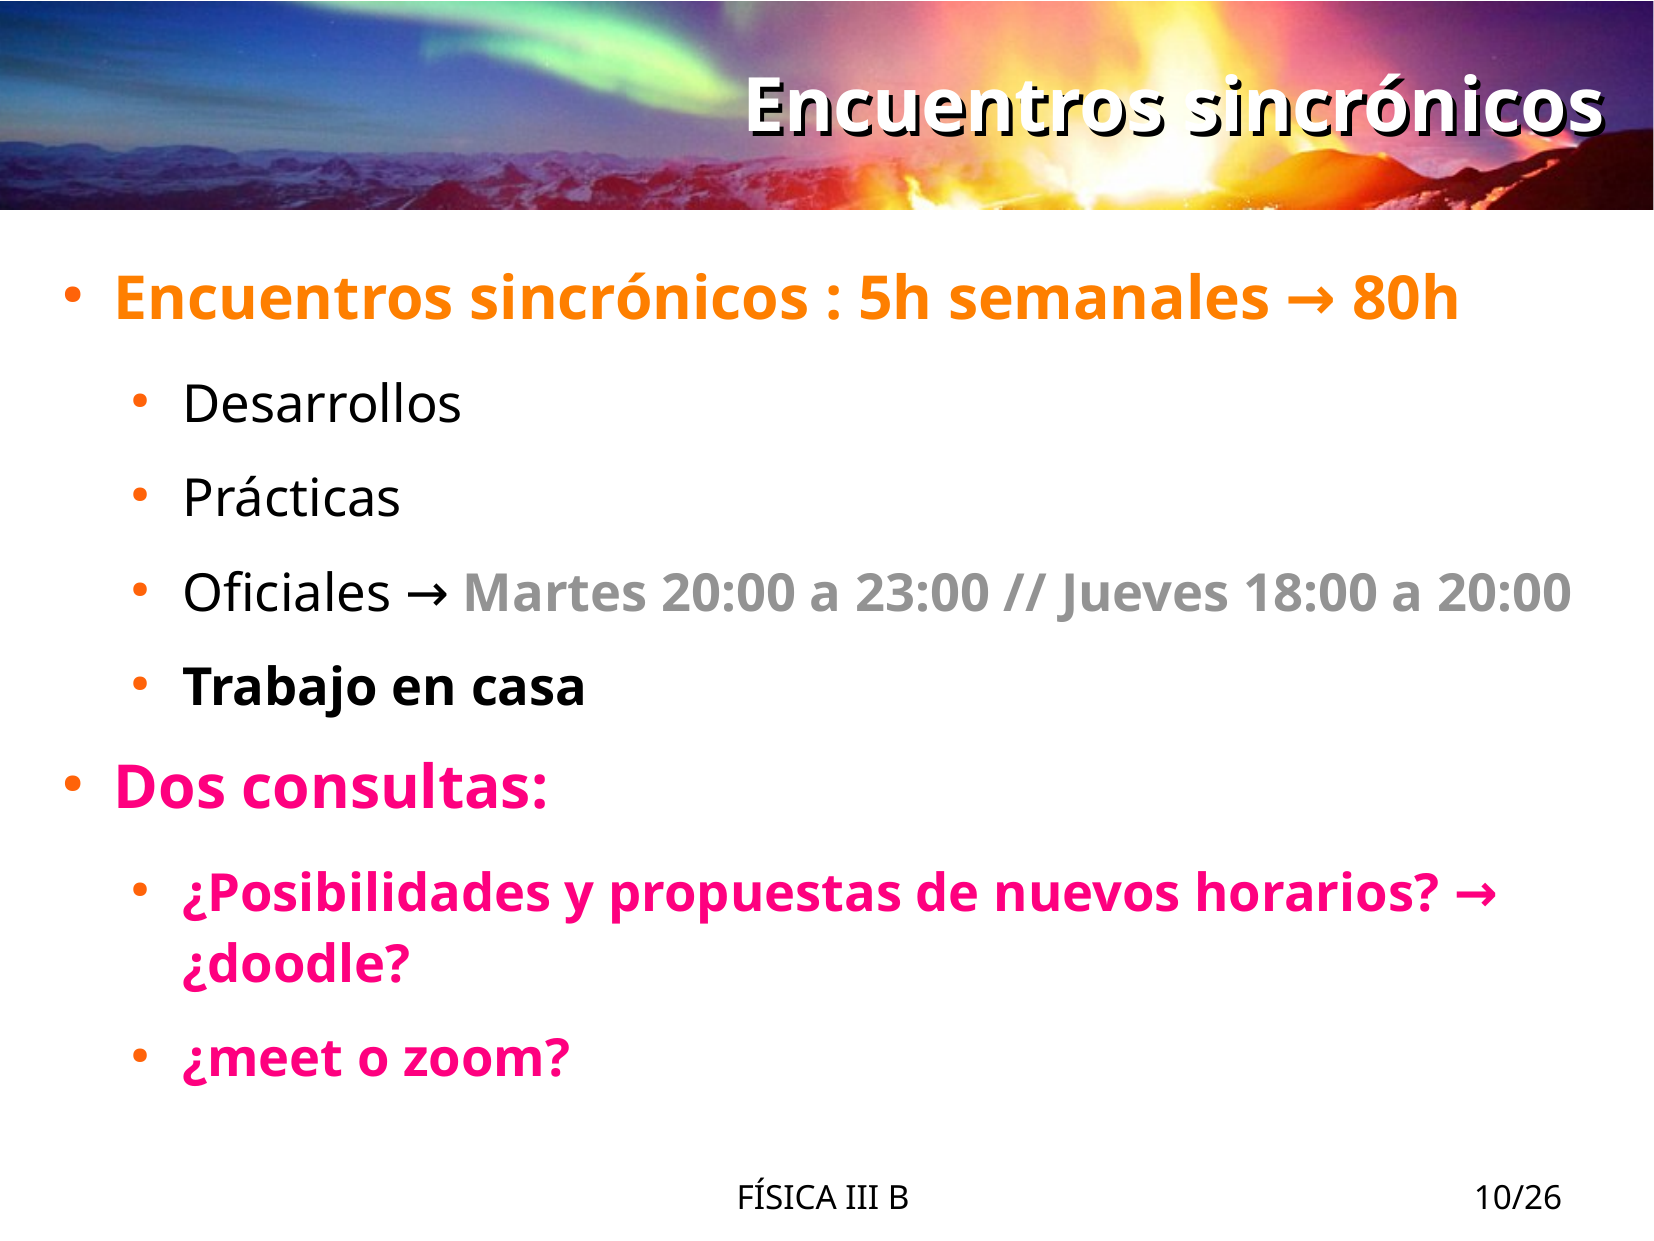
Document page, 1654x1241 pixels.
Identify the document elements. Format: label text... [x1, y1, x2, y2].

picture [0, 1, 1654, 210]
title Encuentros sincrónicos [45, 15, 1606, 191]
list Encuentros sincrónicos : 5h semanales → 80h Desarrollos Prácticas Oficiales → Martes 20:00 a 23:00 // Jueves 18:00 a 20:00 Trabajo en casa Dos consultas: ¿Posibilidades y propuestas de nuevos horarios? → ¿doodle? ¿meet o zoom? [45, 255, 1606, 1156]
